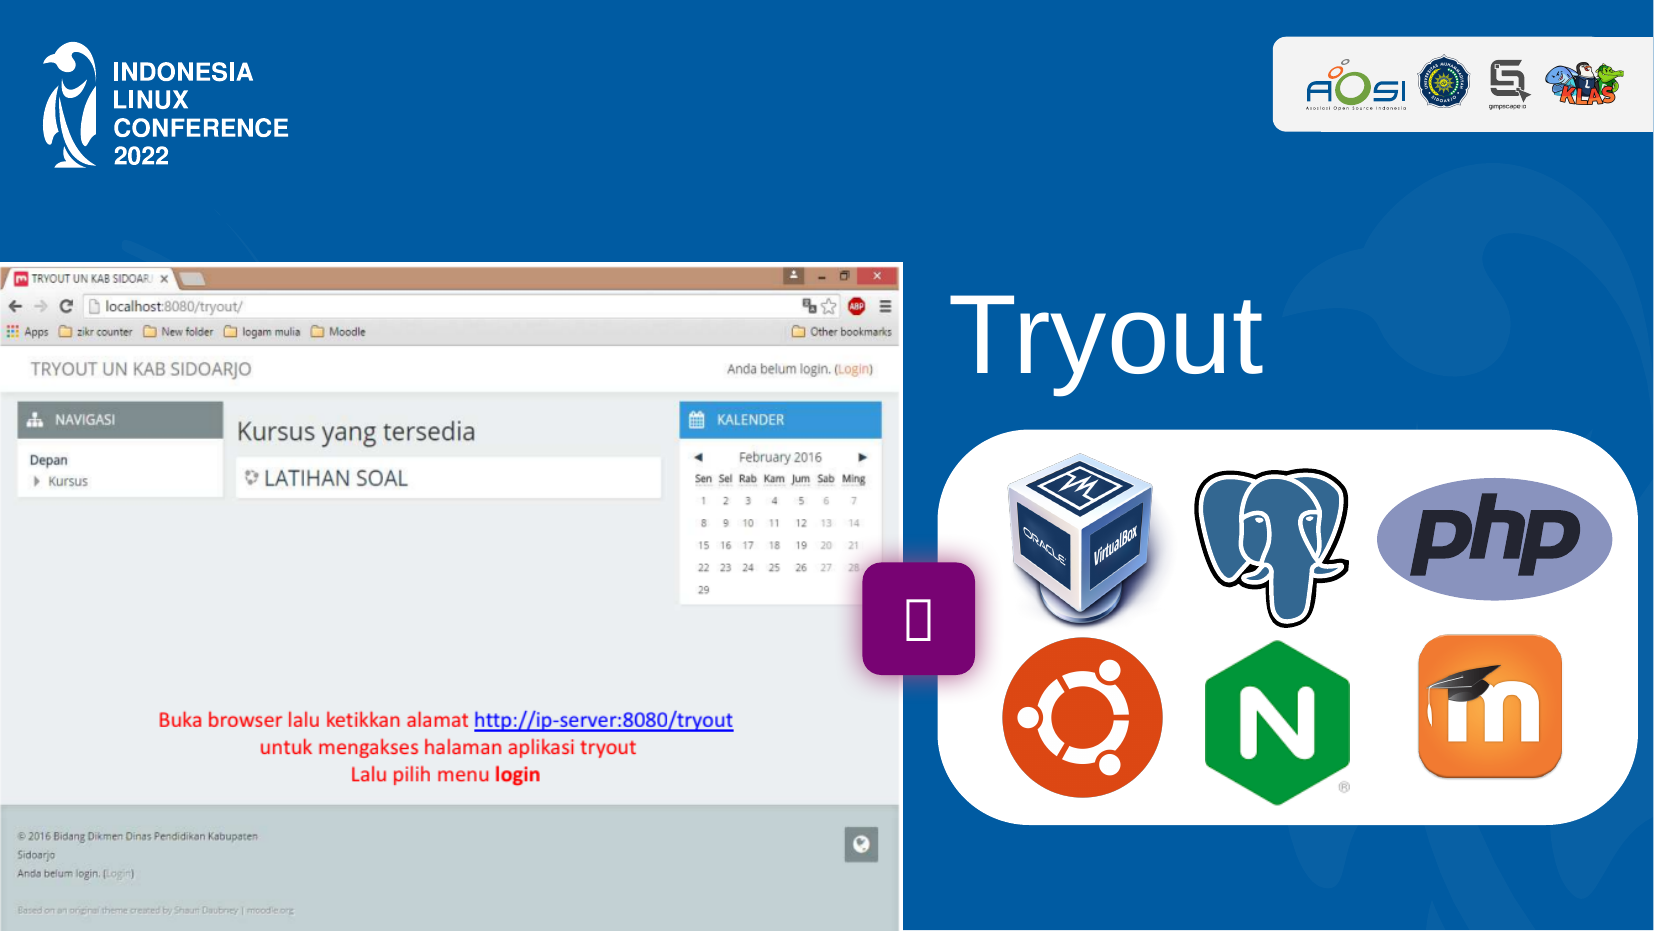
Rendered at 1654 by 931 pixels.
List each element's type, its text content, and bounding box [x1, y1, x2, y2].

picture [0, 262, 903, 931]
text_box  [862, 562, 976, 676]
picture [1000, 452, 1187, 798]
picture [1411, 627, 1569, 785]
title Tryout [949, 146, 1654, 409]
picture [1205, 639, 1350, 807]
text_box [937, 429, 1638, 826]
picture [1194, 468, 1349, 628]
picture [1376, 477, 1613, 602]
picture [1545, 62, 1624, 105]
picture [1417, 54, 1471, 108]
